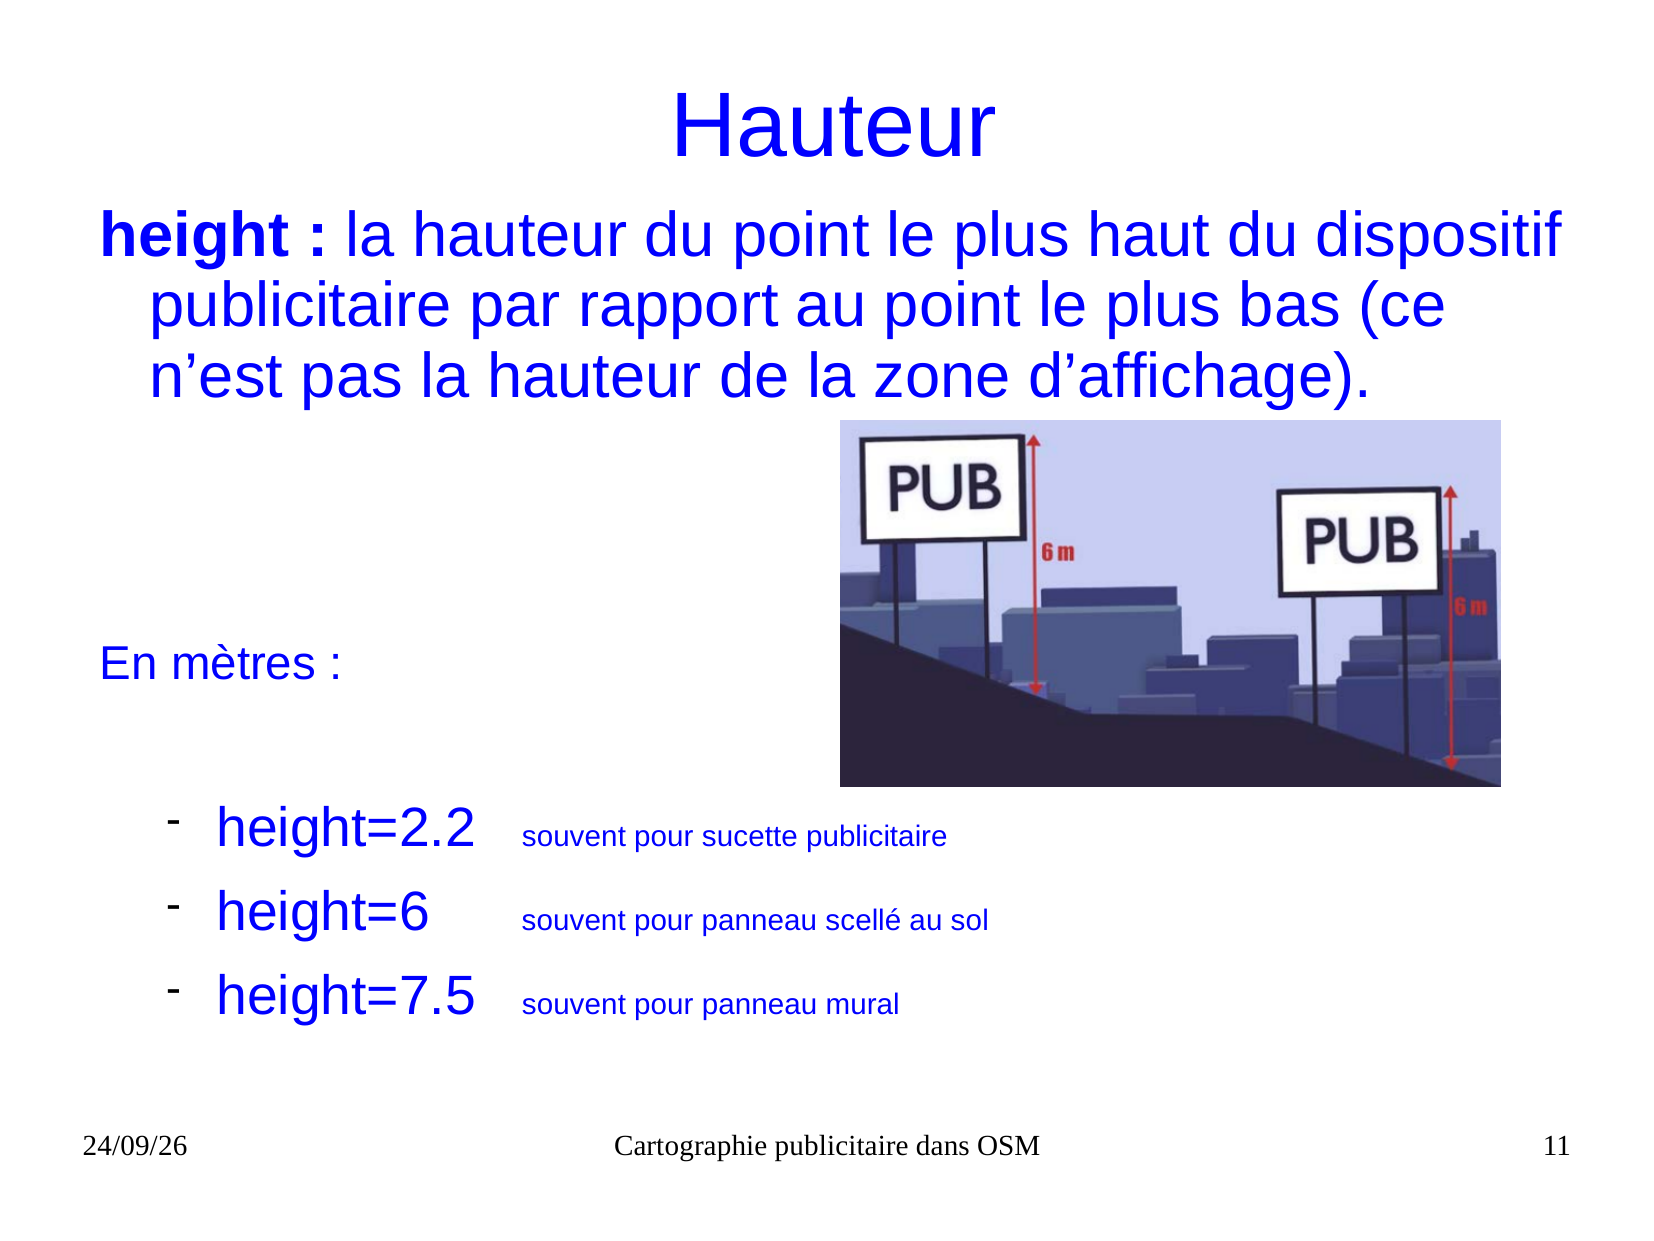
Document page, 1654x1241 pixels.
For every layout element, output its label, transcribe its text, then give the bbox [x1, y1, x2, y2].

title Hauteur [90, 19, 1579, 225]
list height : la hauteur du point le plus haut du dispositif publicitaire par rapport au point le plus bas (ce n’est pas la hauteur de la zone d’affichage). En mètres : height=2.2 souvent pour sucette publicitaire height=6 souvent pour panneau scellé au sol height=7.5 souvent pour panneau mural [82, 195, 1571, 1096]
picture [840, 420, 1501, 787]
